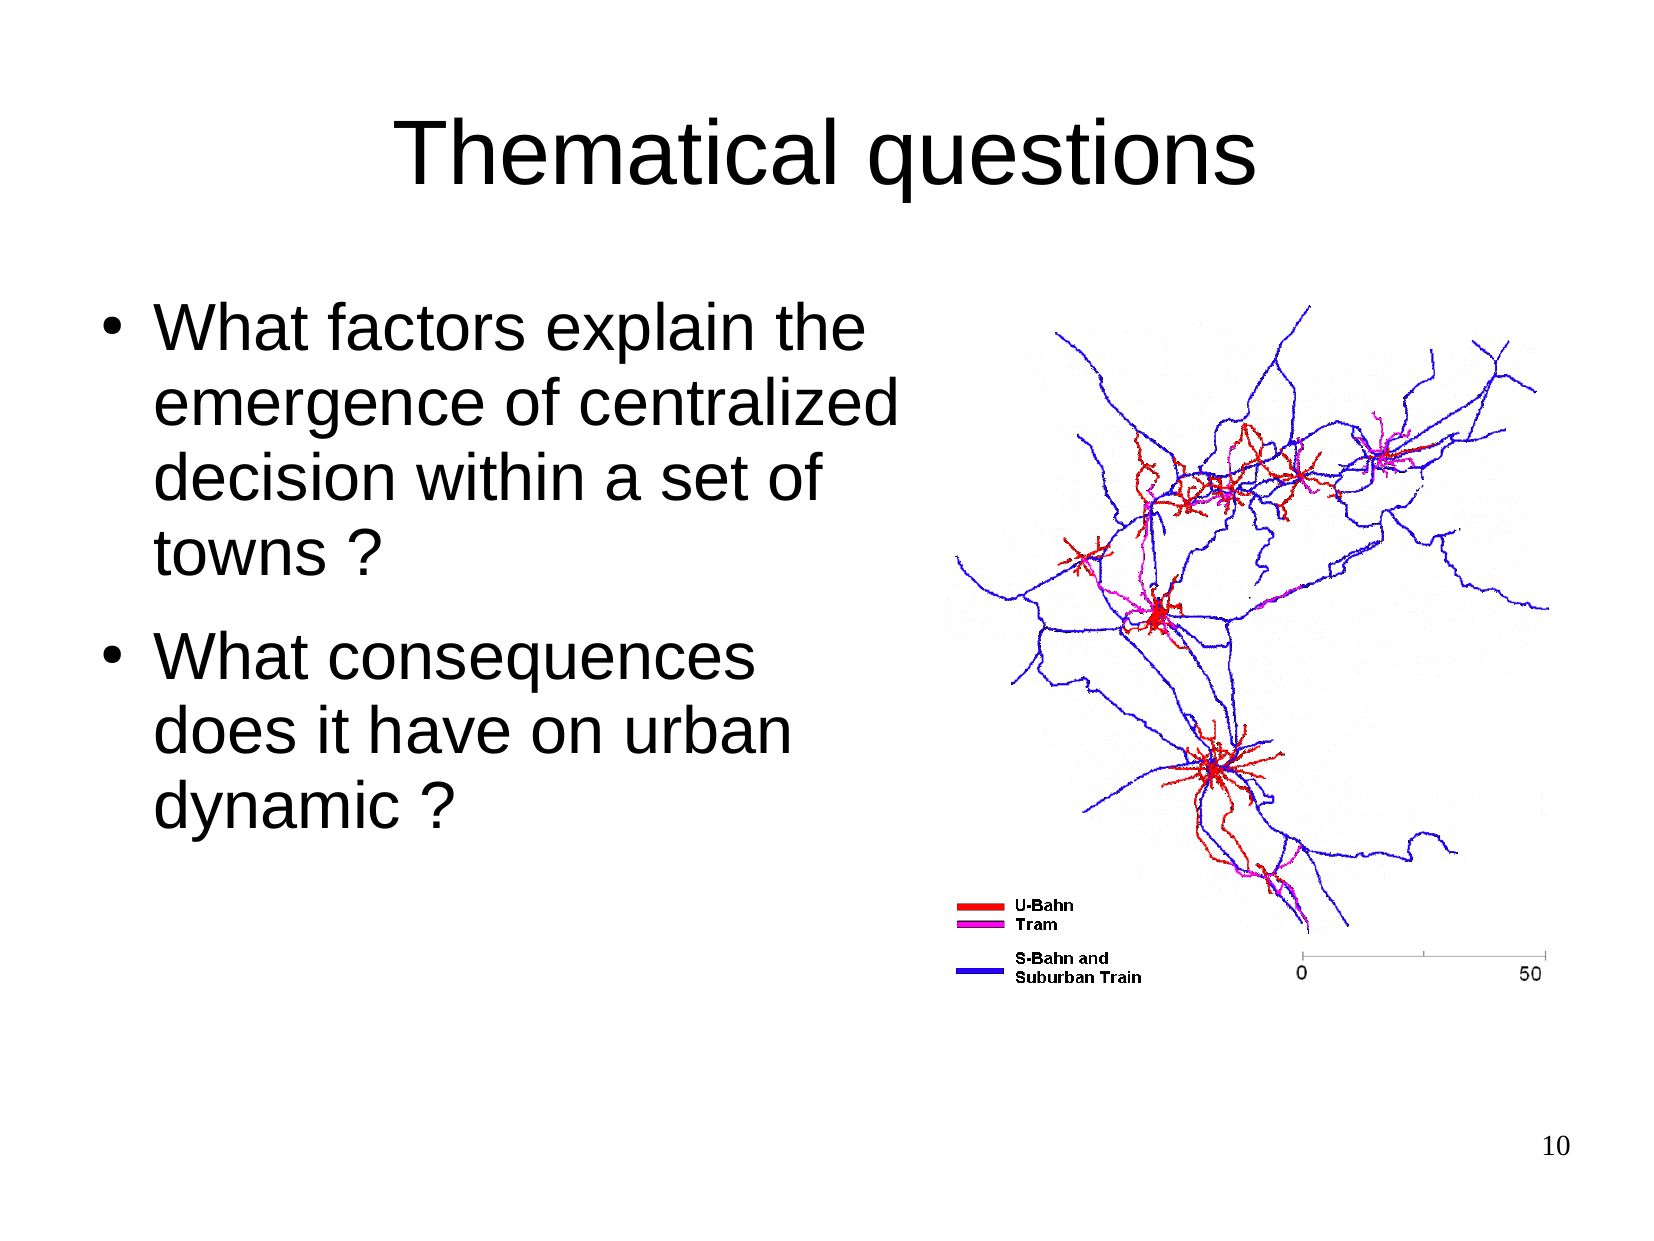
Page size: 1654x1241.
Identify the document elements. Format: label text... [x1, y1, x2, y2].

title Thematical questions [82, 49, 1571, 257]
list What factors explain the emergence of centralized decision within a set of towns ? What consequences does it have on urban dynamic ? [82, 290, 1538, 1010]
picture [938, 295, 1560, 1015]
